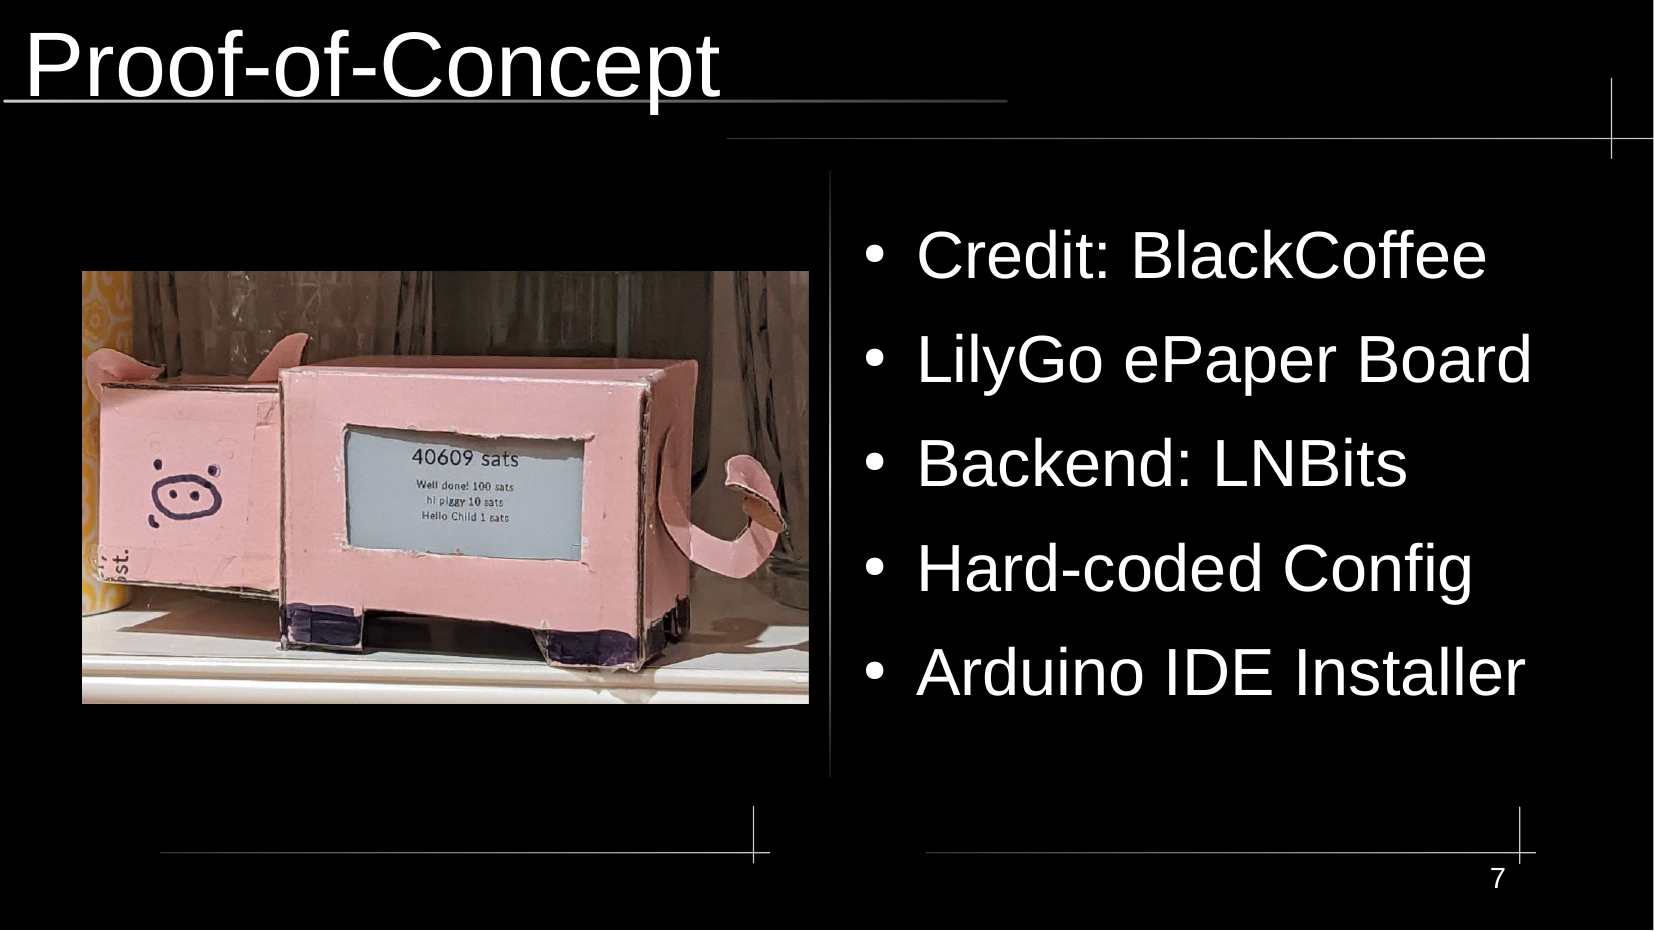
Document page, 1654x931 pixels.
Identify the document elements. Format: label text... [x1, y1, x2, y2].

list Credit: BlackCoffee LilyGo ePaper Board Backend: LNBits Hard-coded Config Arduino IDE Installer [845, 217, 1572, 758]
title Proof-of-Concept [23, 11, 1589, 119]
picture [82, 271, 809, 704]
